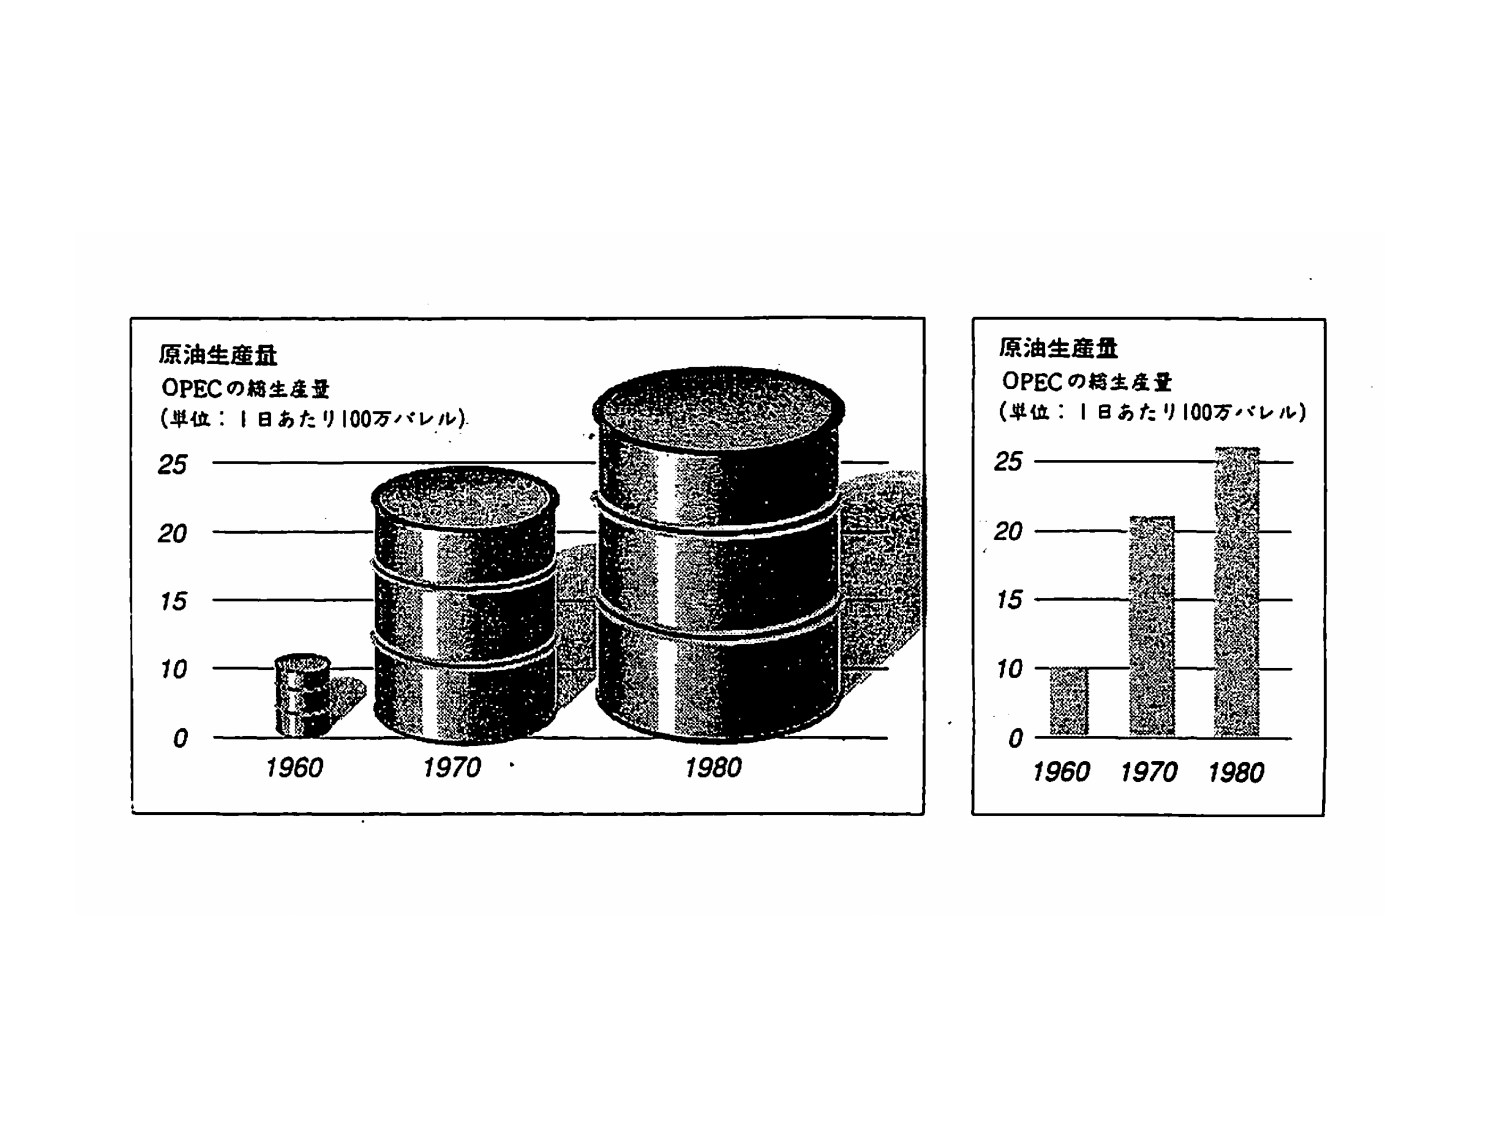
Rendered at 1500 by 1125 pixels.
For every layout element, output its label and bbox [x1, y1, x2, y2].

picture [75, 231, 1385, 915]
